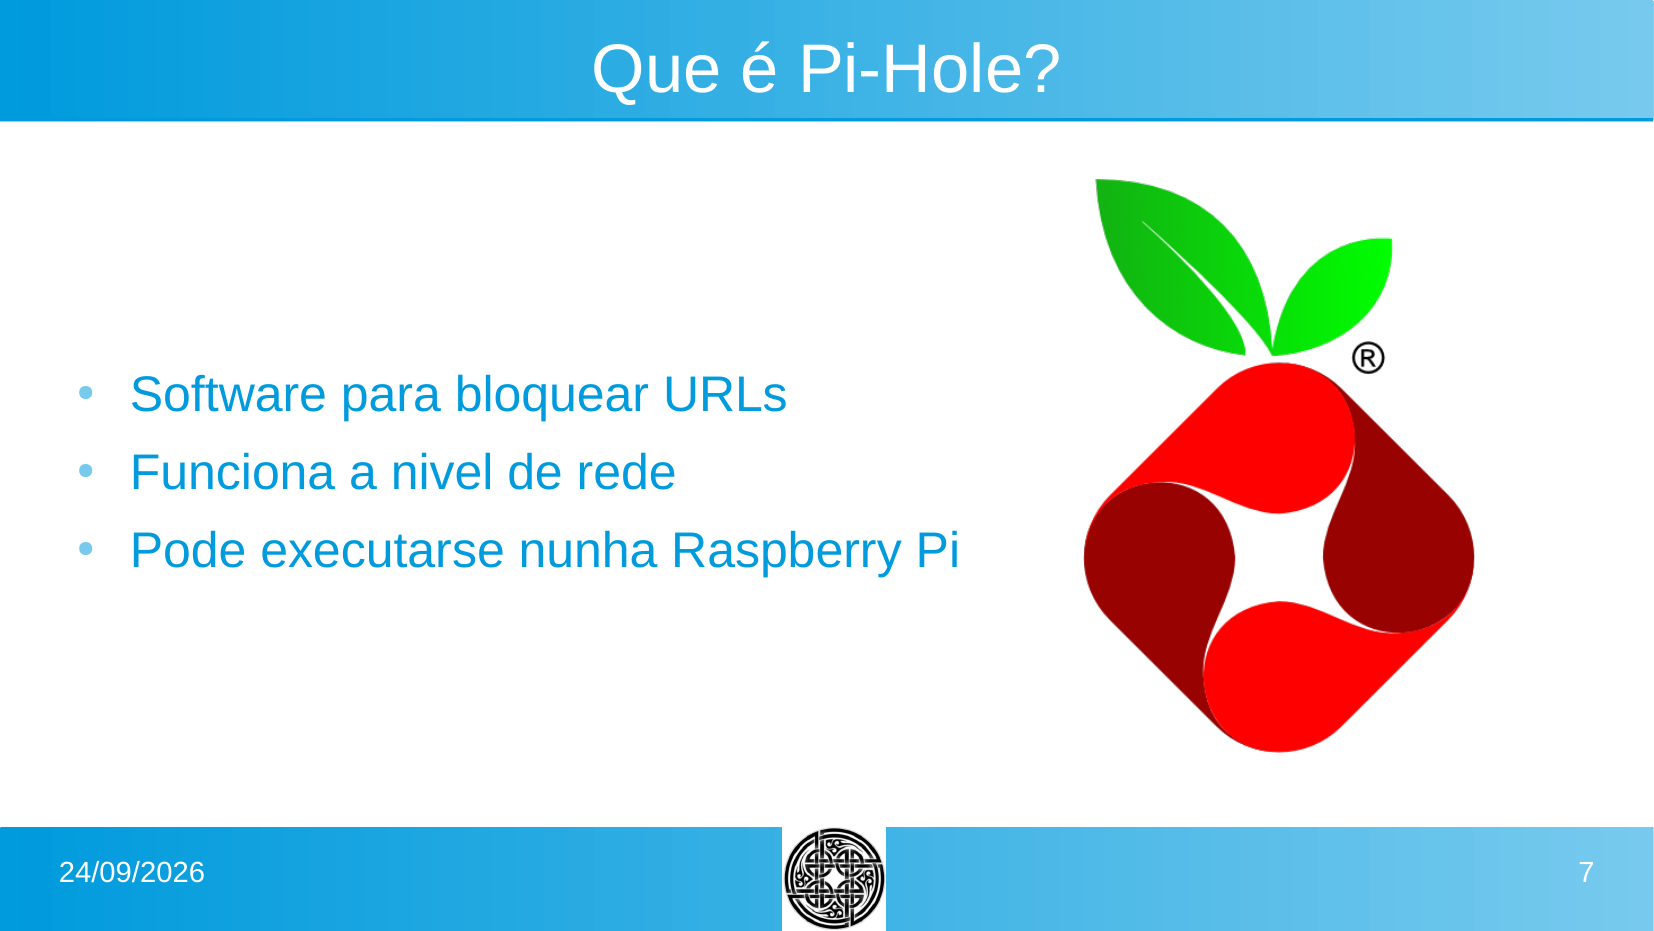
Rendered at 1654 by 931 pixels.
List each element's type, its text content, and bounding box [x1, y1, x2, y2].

picture [1003, 177, 1552, 753]
picture [782, 826, 886, 931]
list Software para bloquear URLs Funciona a nivel de rede Pode executarse nunha Raspberry Pi [59, 177, 1595, 768]
title Que é Pi-Hole? [59, 29, 1595, 108]
